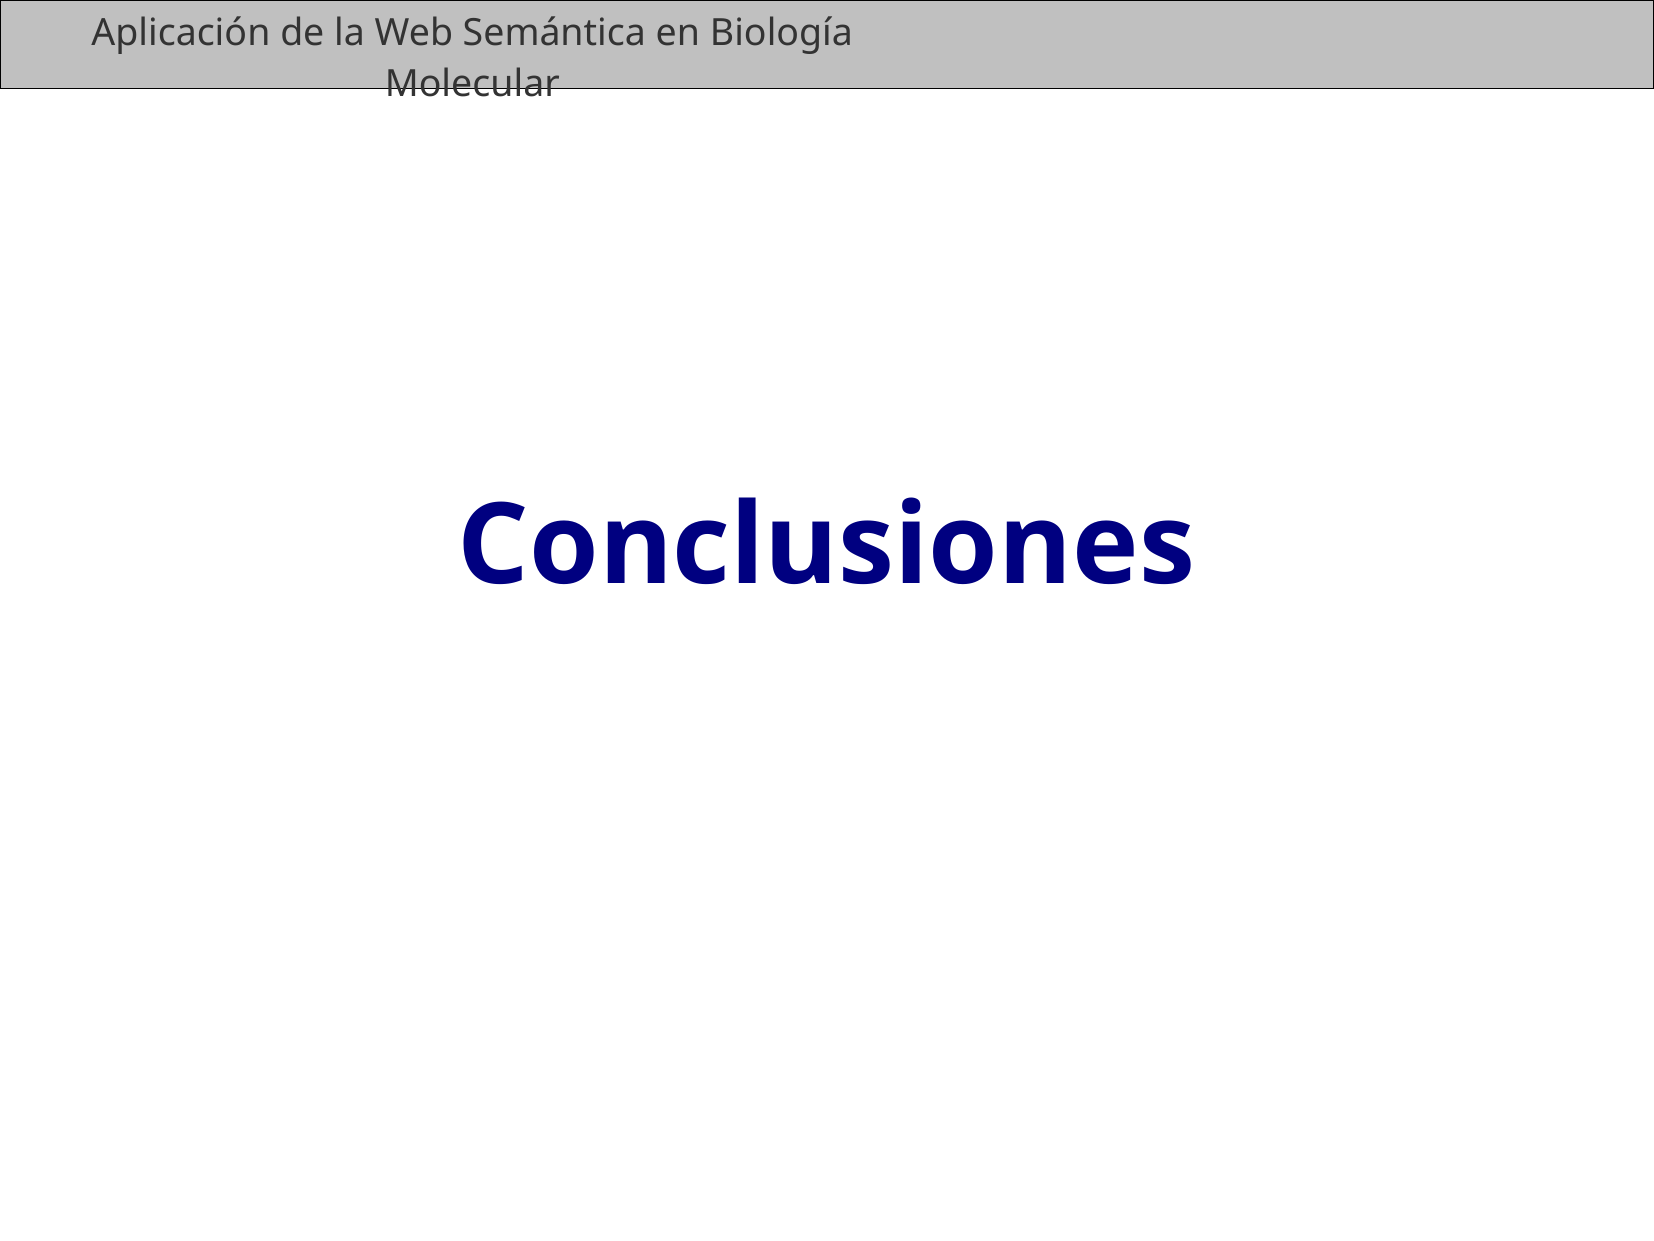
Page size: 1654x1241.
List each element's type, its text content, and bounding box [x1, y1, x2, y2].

text_box Aplicación de la Web Semántica en Biología Molecular [0, 23, 945, 89]
text_box Conclusiones [206, 460, 1447, 620]
text_box [0, 0, 1654, 89]
